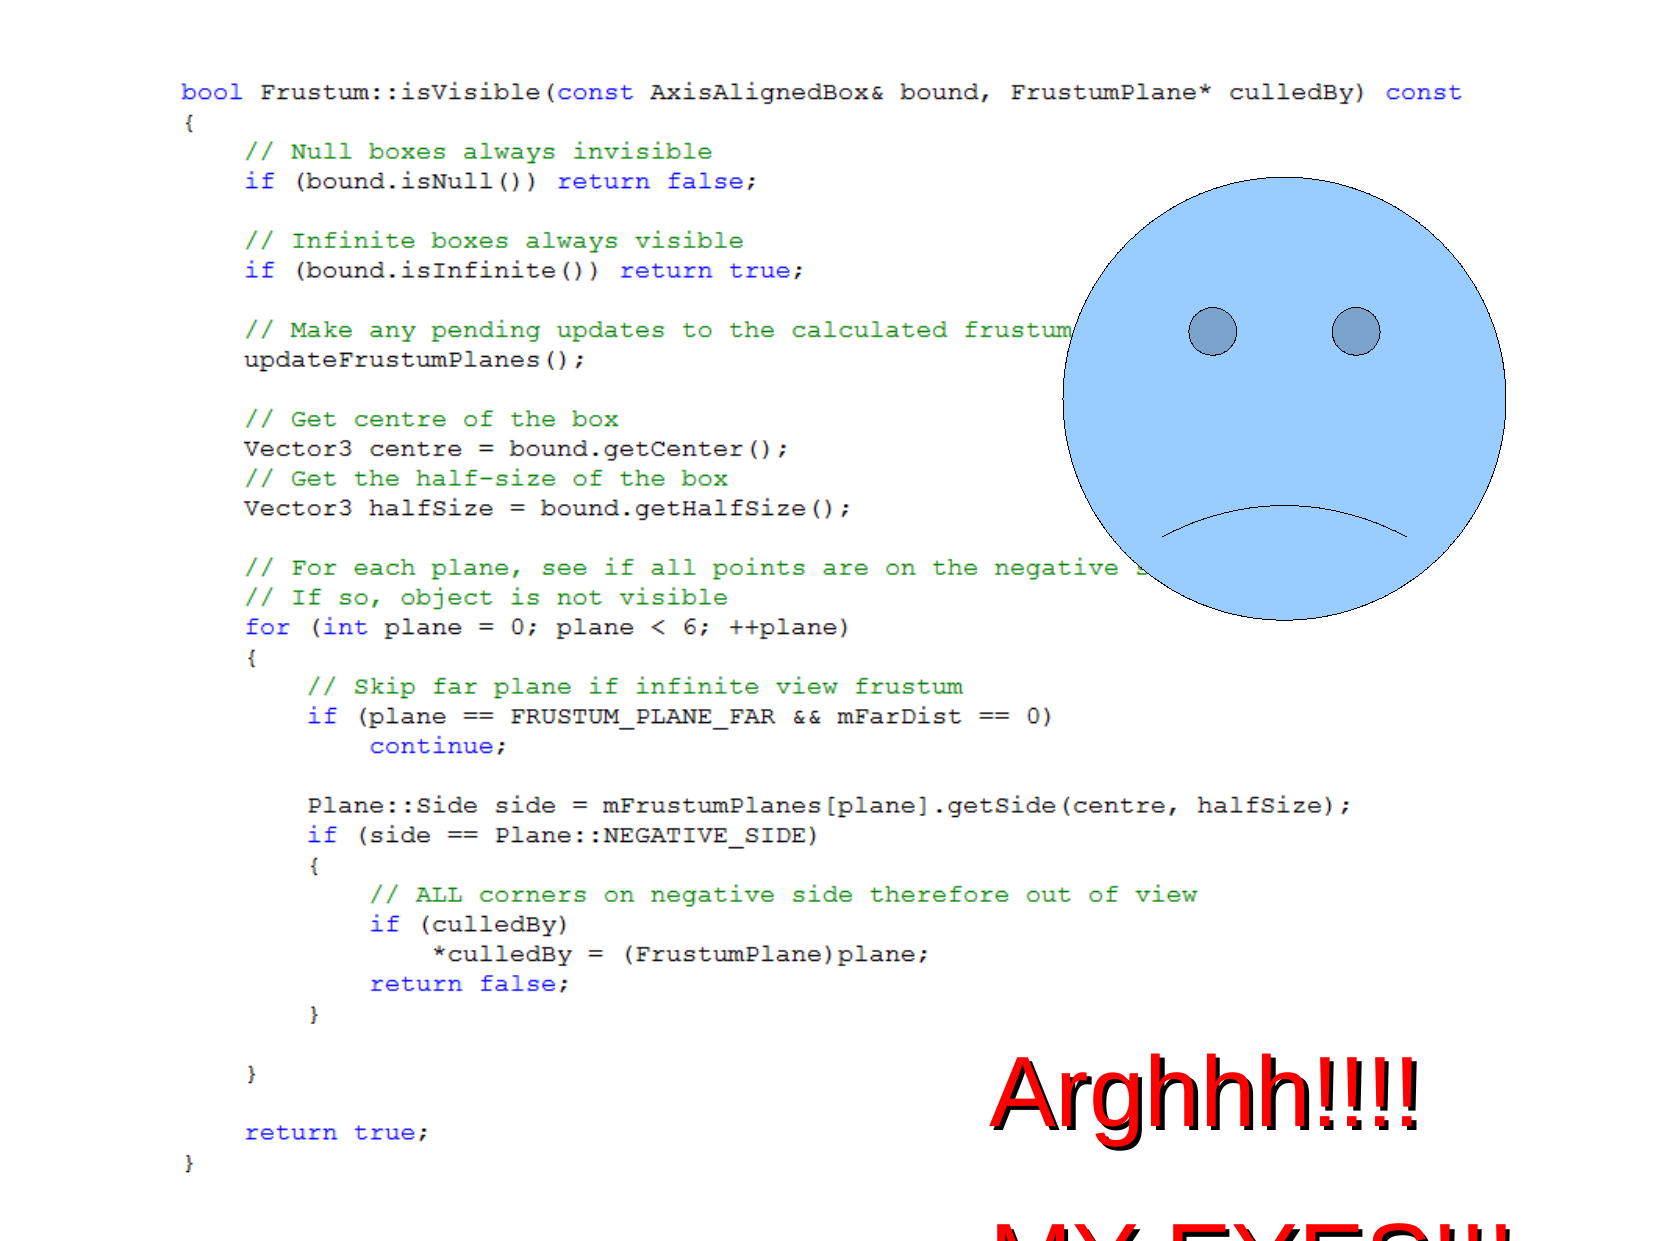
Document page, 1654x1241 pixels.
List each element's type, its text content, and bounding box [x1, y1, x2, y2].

text_box [1062, 177, 1506, 621]
picture [177, 76, 1490, 1182]
text_box Arghhh!!!! MY EYES!!! [974, 972, 1595, 1241]
